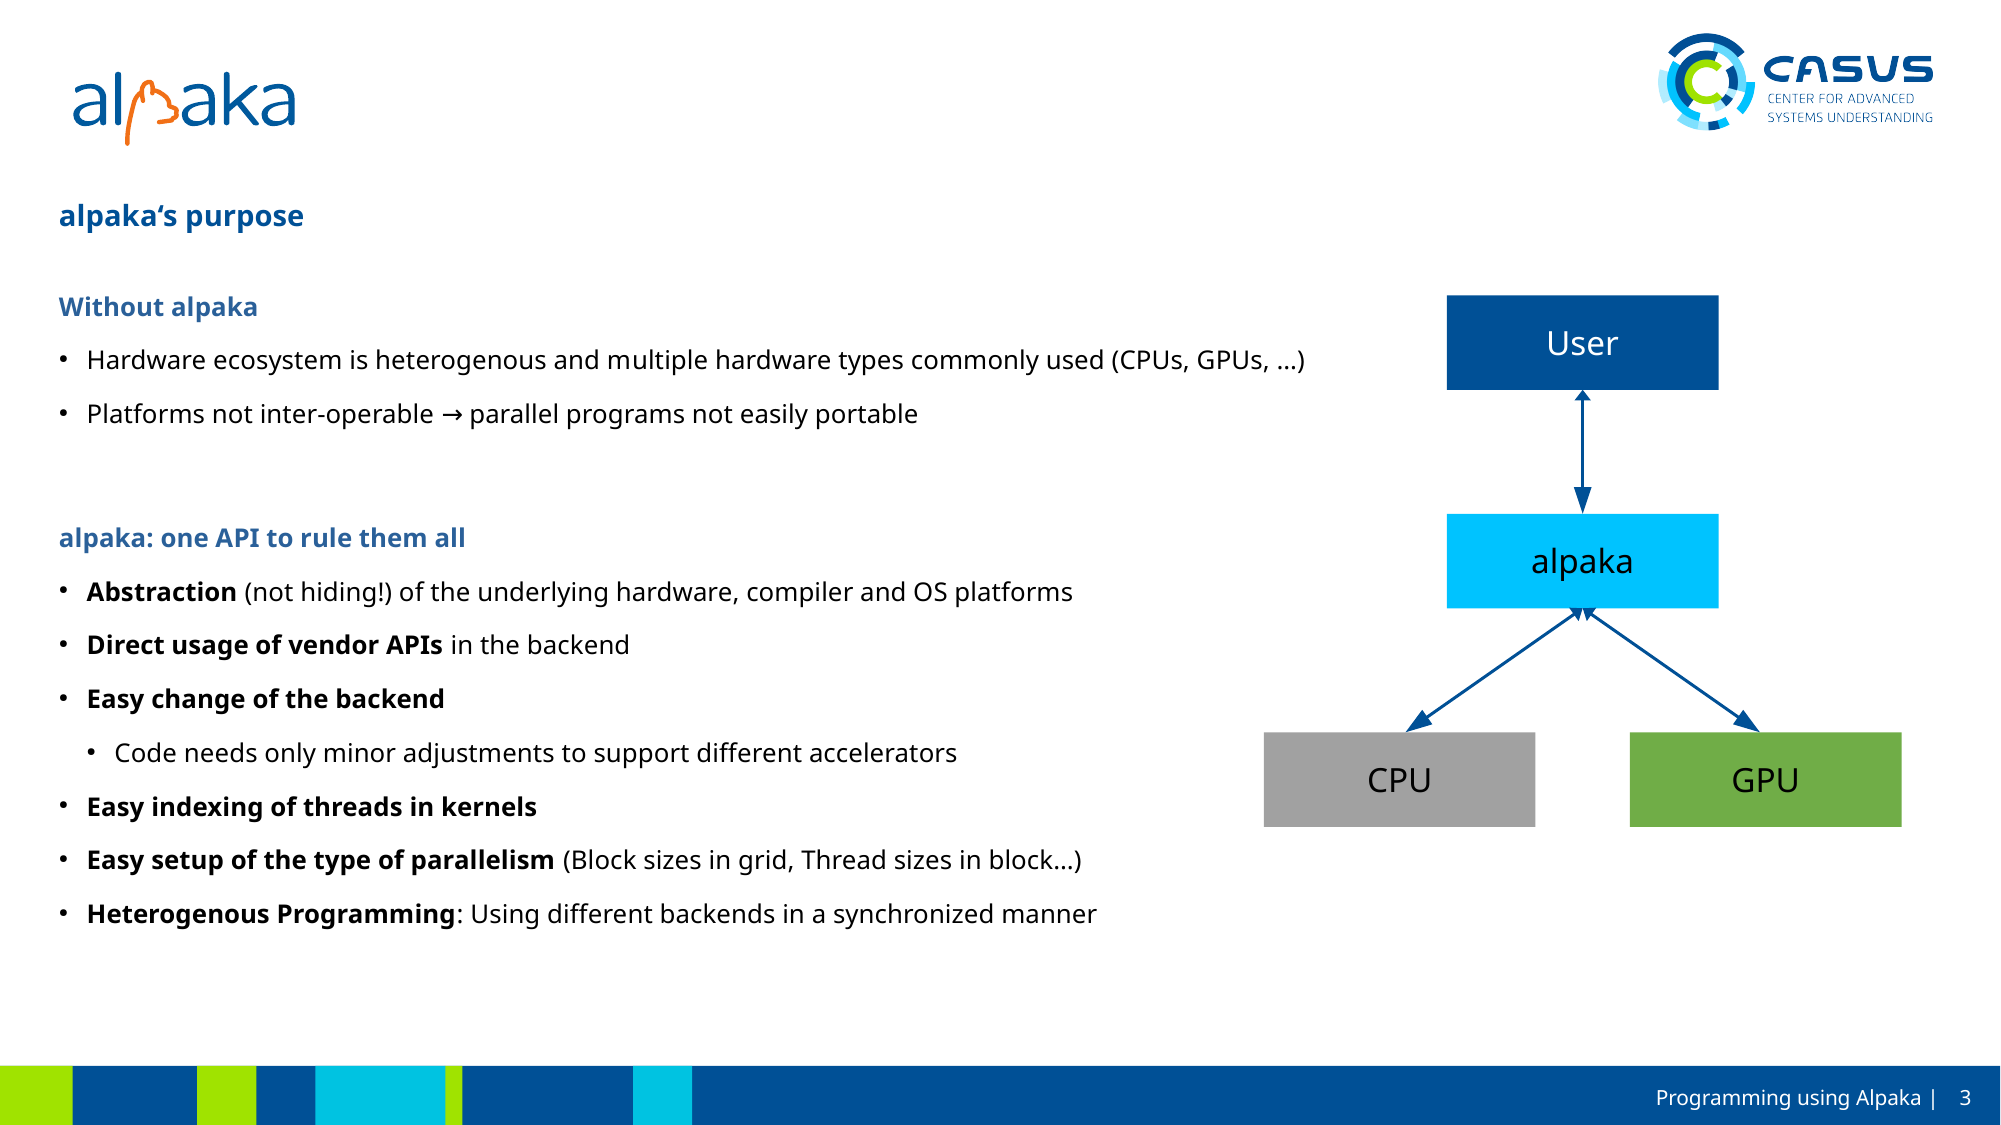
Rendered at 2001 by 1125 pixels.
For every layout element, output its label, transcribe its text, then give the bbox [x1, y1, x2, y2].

picture [1658, 33, 1933, 131]
text_box GPU [1629, 732, 1902, 827]
text_box alpaka [1446, 513, 1719, 609]
picture [72, 70, 296, 147]
list alpaka‘s purpose Without alpaka Hardware ecosystem is heterogenous and multiple hardware types commonly used (CPUs, GPUs, …) Platforms not inter-operable → parallel programs not easily portable alpaka: one API to rule them all Abstraction (not hiding!) of the underlying hardware, compiler and OS platforms Direct usage of vendor APIs in the backend Easy change of the backend Code needs only minor adjustments to support different accelerators Easy indexing of threads in kernels Easy setup of the type of parallelism (Block sizes in grid, Thread sizes in block…) Heterogenous Programming: Using different backends in a synchronized manner [59, 194, 1418, 939]
text_box CPU [1263, 732, 1536, 827]
text_box User [1446, 295, 1719, 390]
